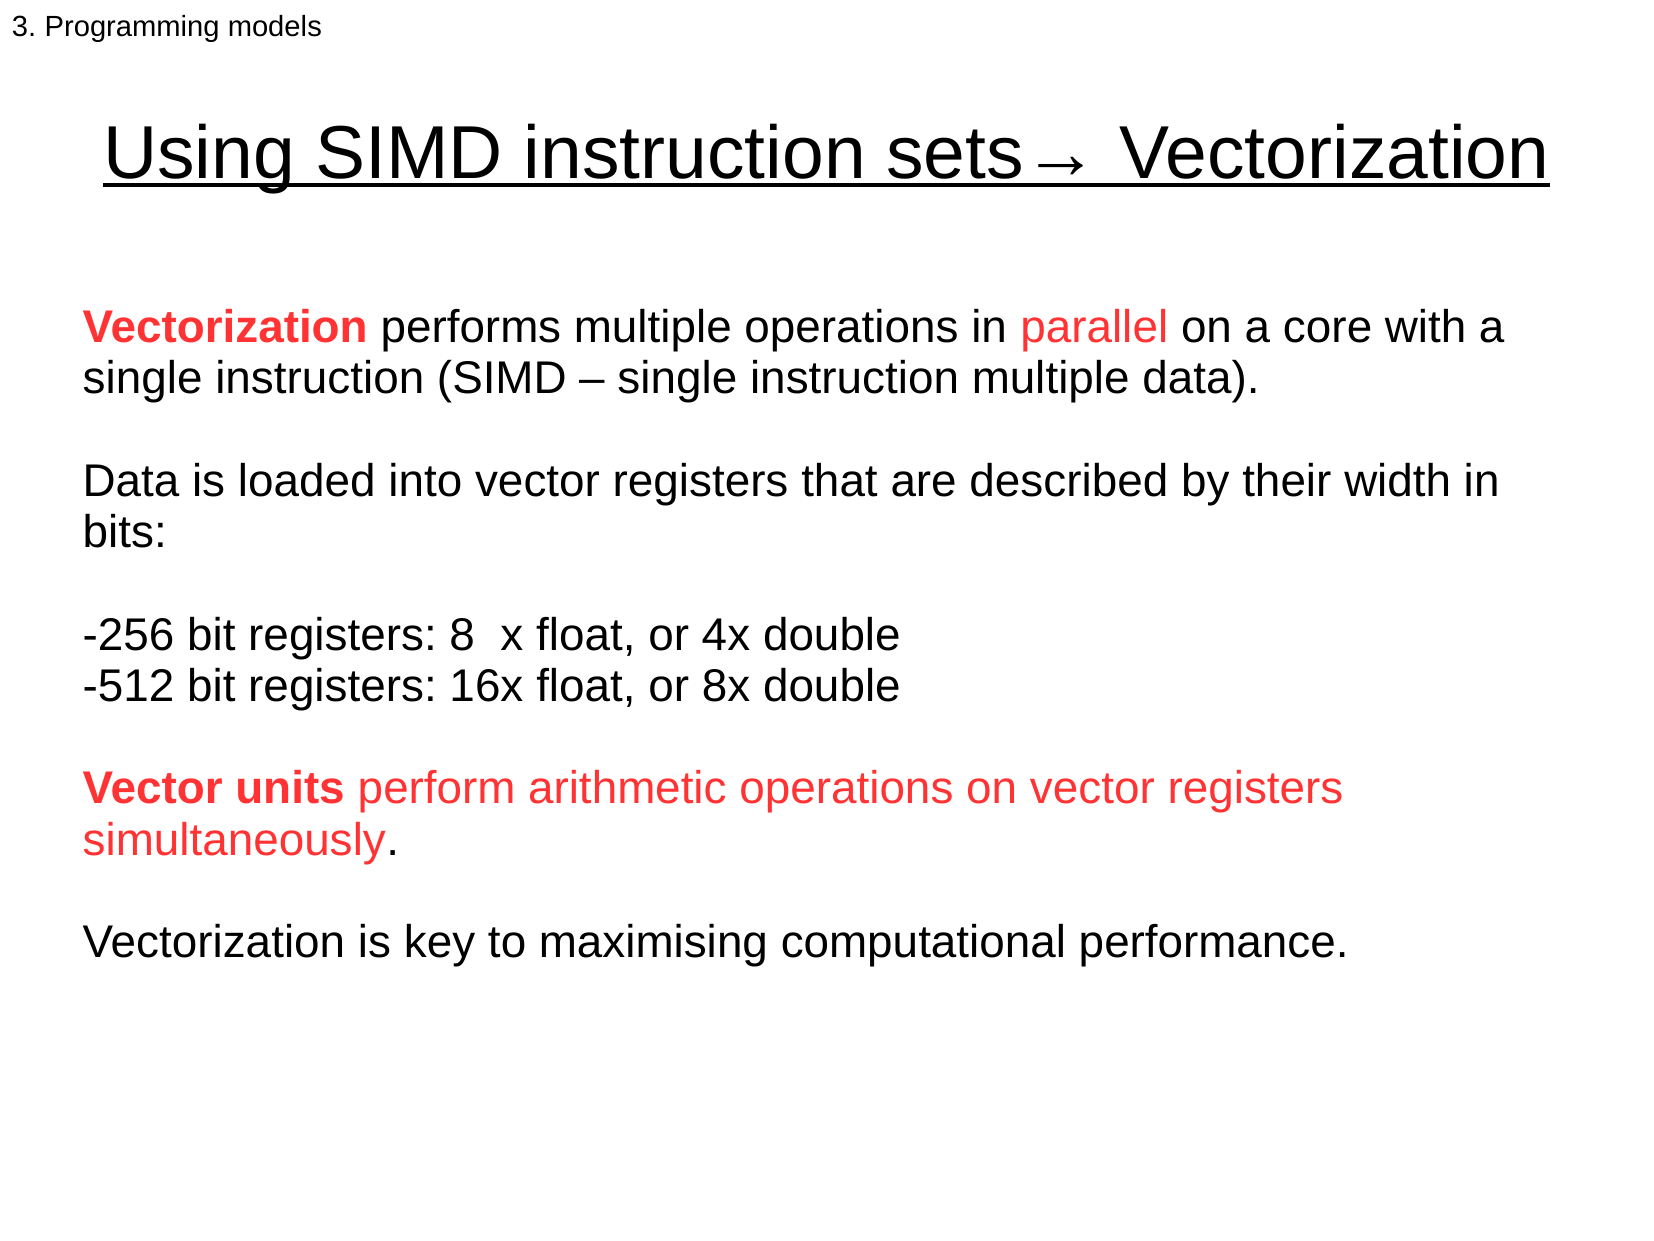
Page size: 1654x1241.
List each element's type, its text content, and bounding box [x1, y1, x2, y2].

text_box 3. Programming models [11, 8, 815, 44]
title Using SIMD instruction sets→ Vectorization [82, 49, 1571, 257]
subtitle Vectorization performs multiple operations in parallel on a core with a single instruction (SIMD – single instruction multiple data). Data is loaded into vector registers that are described by their width in bits: -256 bit registers: 8 x float, or 4x double -512 bit registers: 16x float, or 8x double Vector units perform arithmetic operations on vector registers simultaneously. Vectorization is key to maximising computational performance. [82, 300, 1538, 1070]
